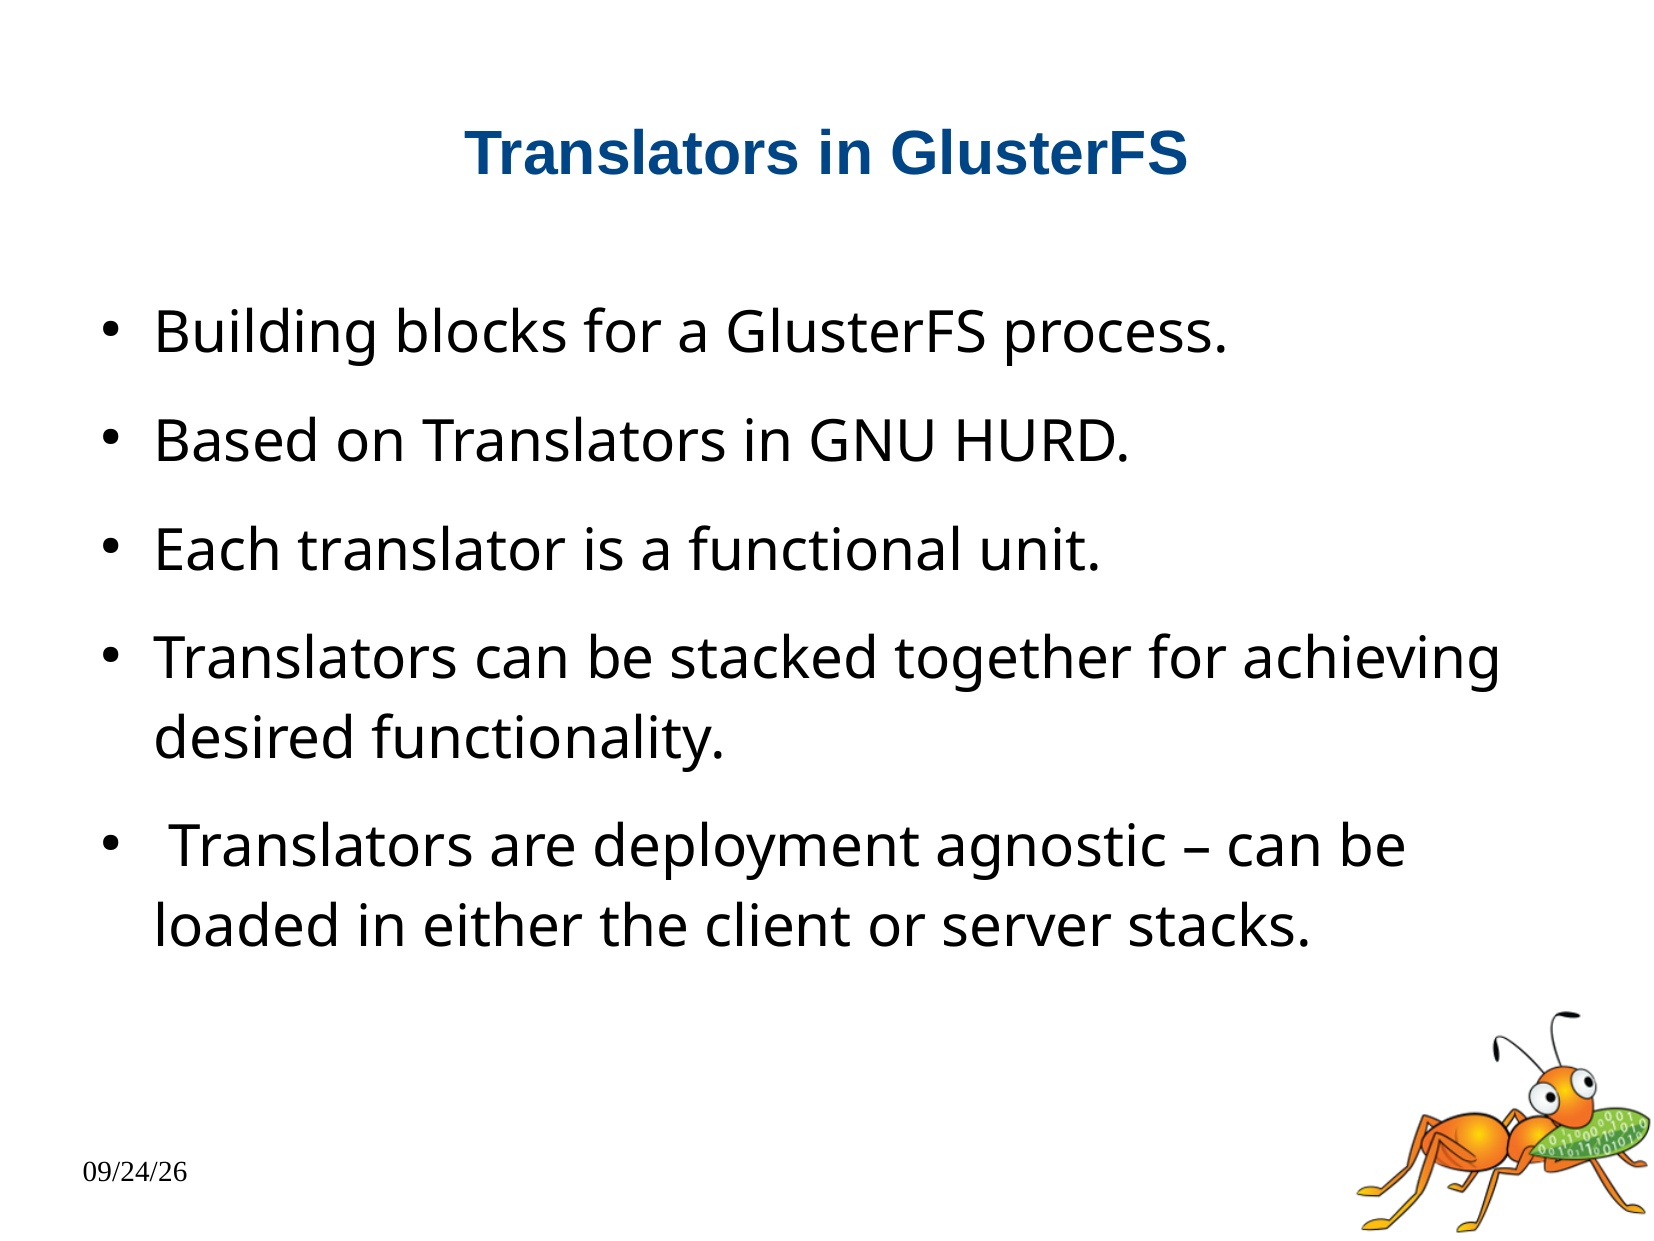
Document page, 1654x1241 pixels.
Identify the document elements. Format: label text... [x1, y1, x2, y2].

title Translators in GlusterFS [82, 49, 1571, 257]
list Building blocks for a GlusterFS process. Based on Translators in GNU HURD. Each translator is a functional unit. Translators can be stacked together for achieving desired functionality. Translators are deployment agnostic – can be loaded in either the client or server stacks. [82, 290, 1571, 1010]
picture [1353, 1009, 1654, 1235]
